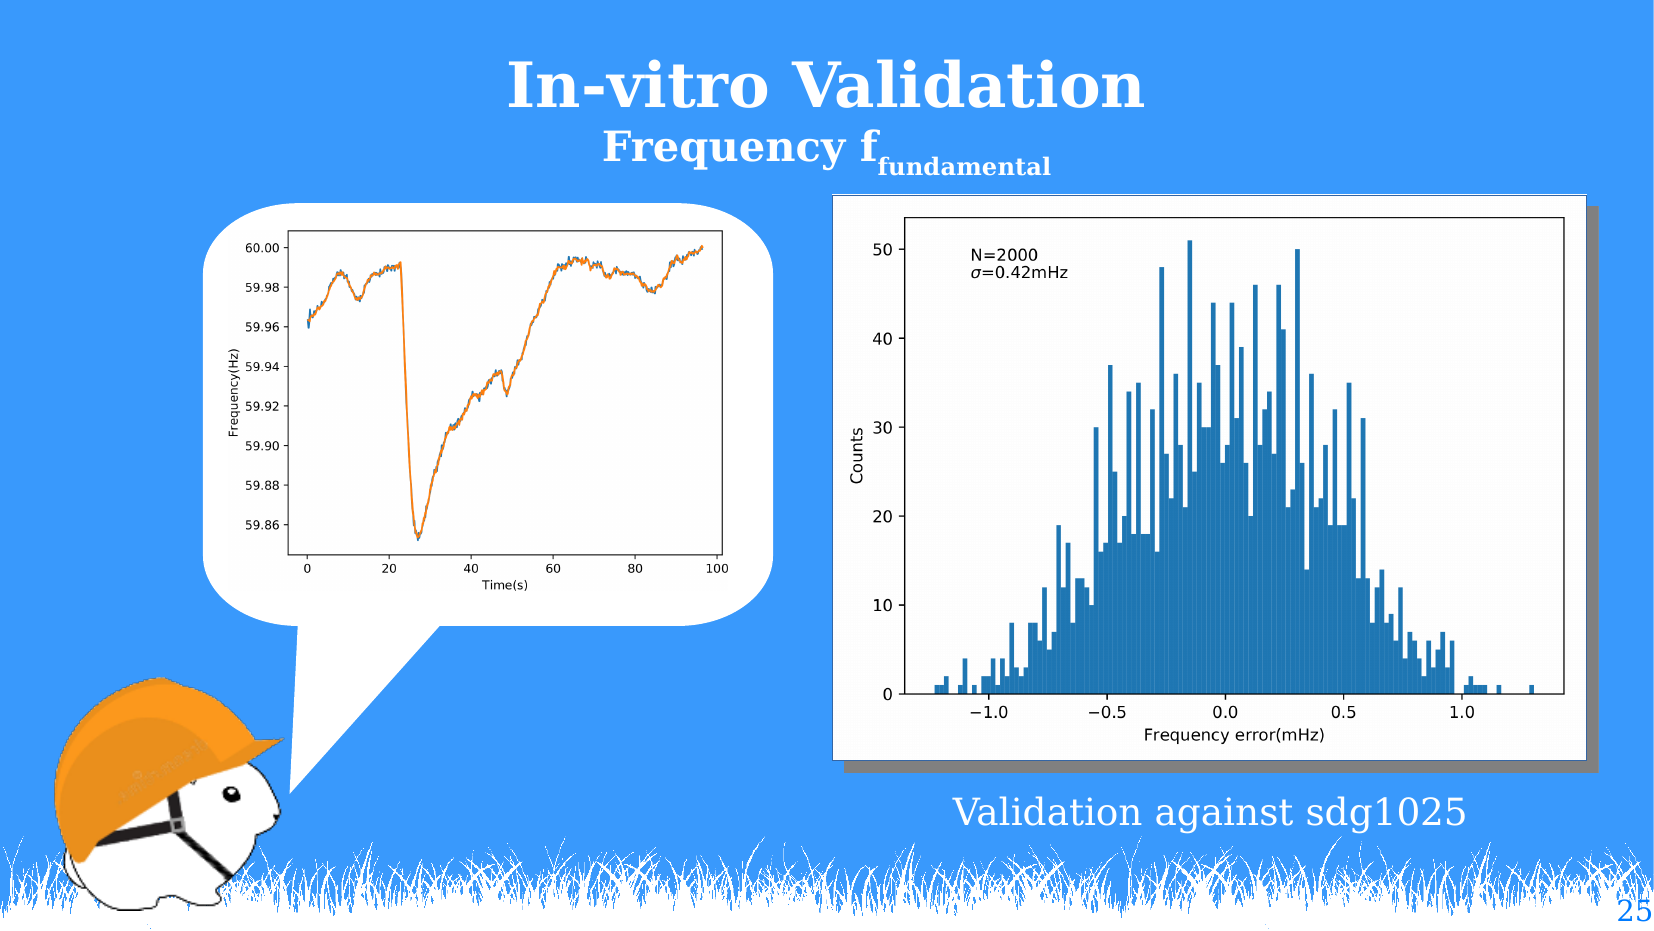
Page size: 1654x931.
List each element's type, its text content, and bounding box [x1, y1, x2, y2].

picture [0, 0, 1654, 931]
text_box Validation against sdg1025 [849, 783, 1585, 886]
title [82, 37, 1571, 193]
text_box [202, 203, 774, 795]
